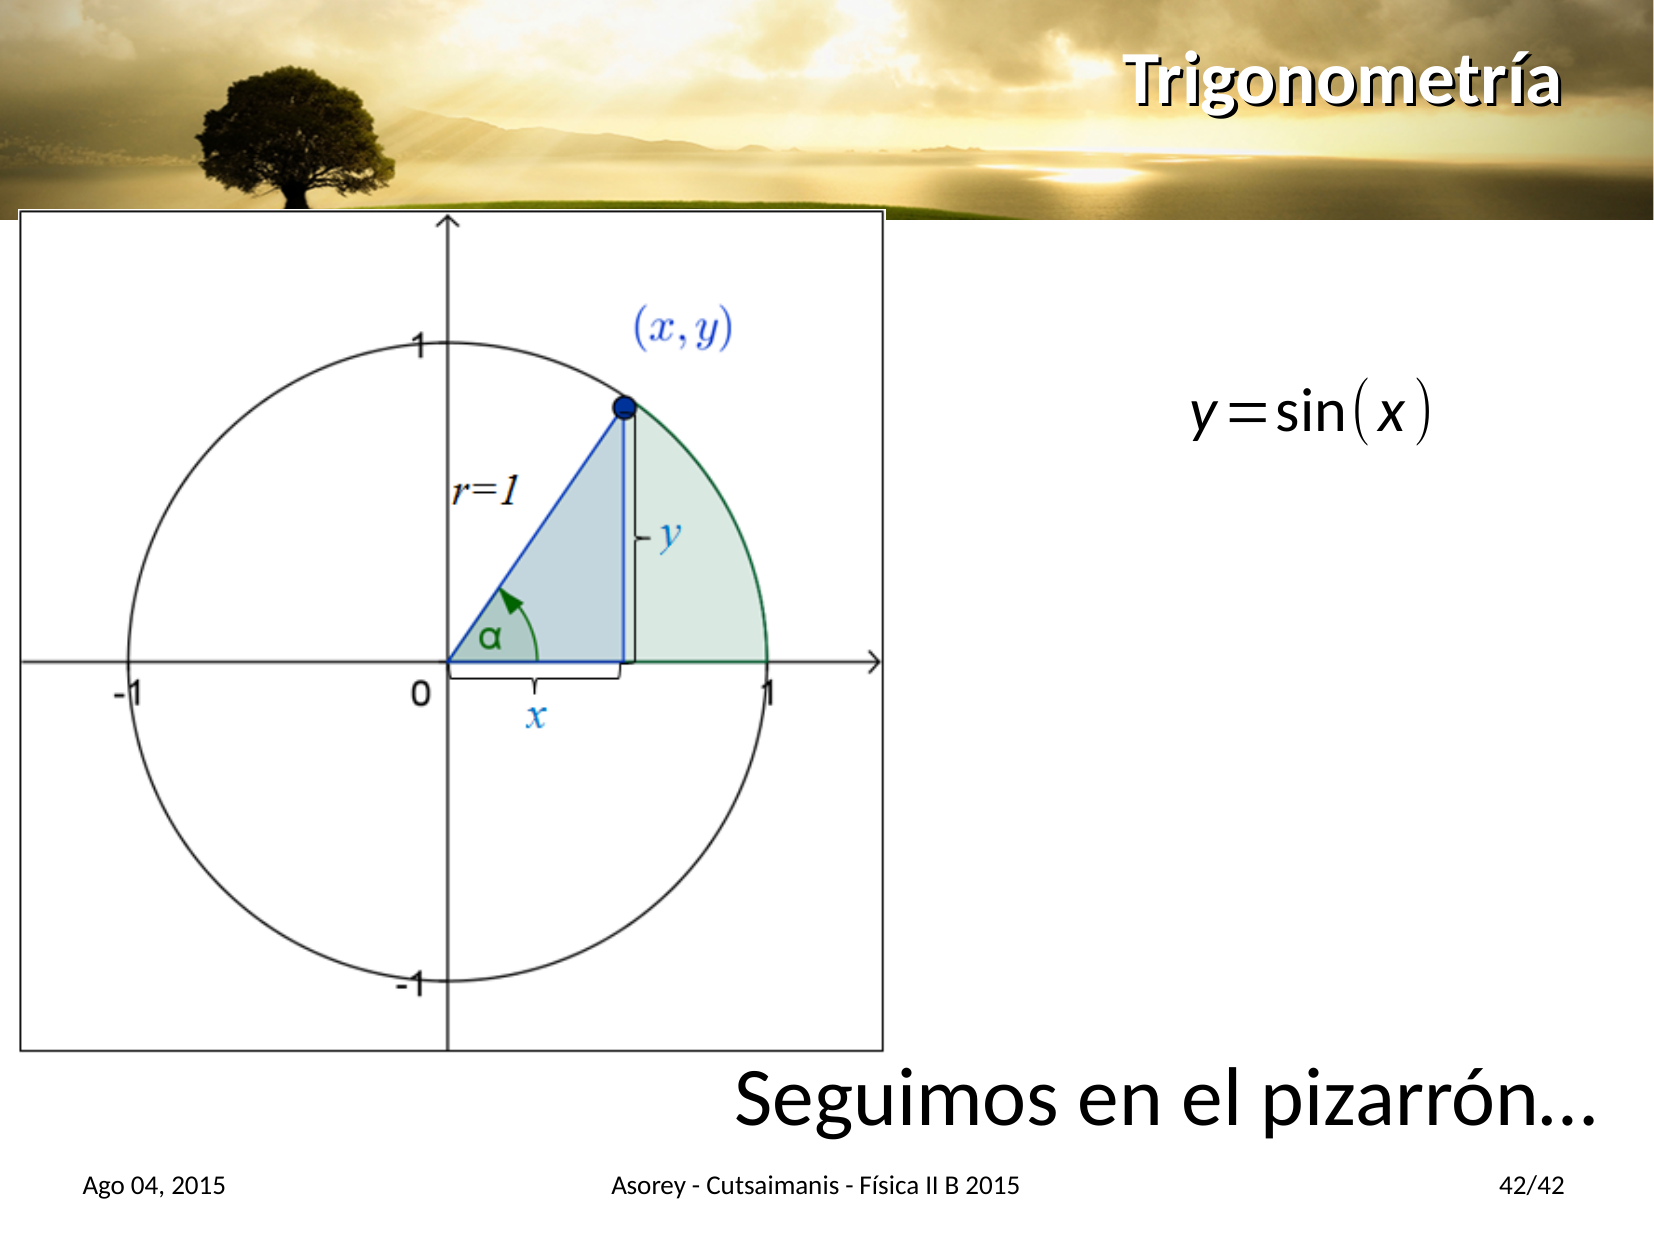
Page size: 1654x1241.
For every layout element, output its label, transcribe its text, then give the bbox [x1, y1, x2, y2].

picture [0, 0, 1654, 1056]
text_box Seguimos en el pizarrón… [720, 1055, 1613, 1155]
title Trigonometría [75, 19, 1564, 151]
chart [1181, 375, 1441, 451]
